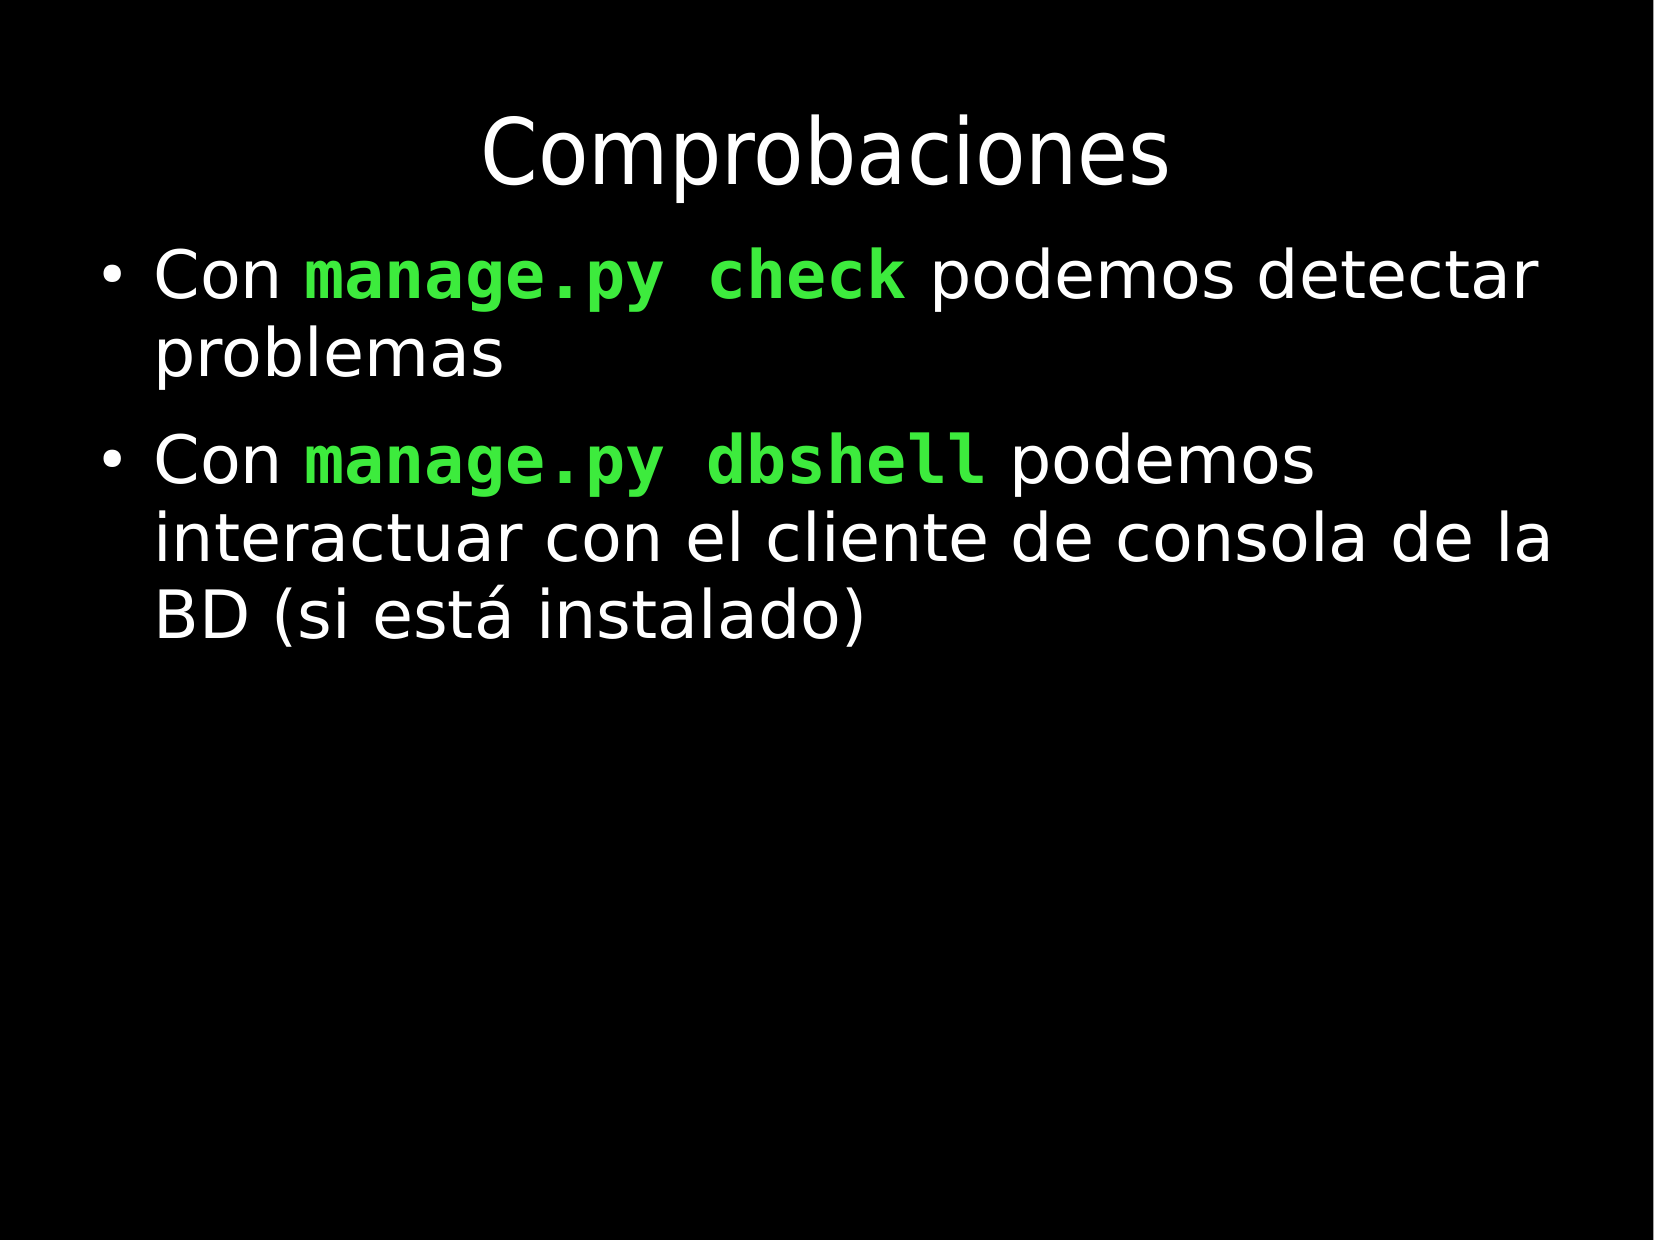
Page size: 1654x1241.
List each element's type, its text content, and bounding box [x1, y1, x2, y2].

list Con manage.py check podemos detectar problemas Con manage.py dbshell podemos interactuar con el cliente de consola de la BD (si está instalado) [82, 236, 1571, 1134]
title Comprobaciones [82, 49, 1571, 236]
